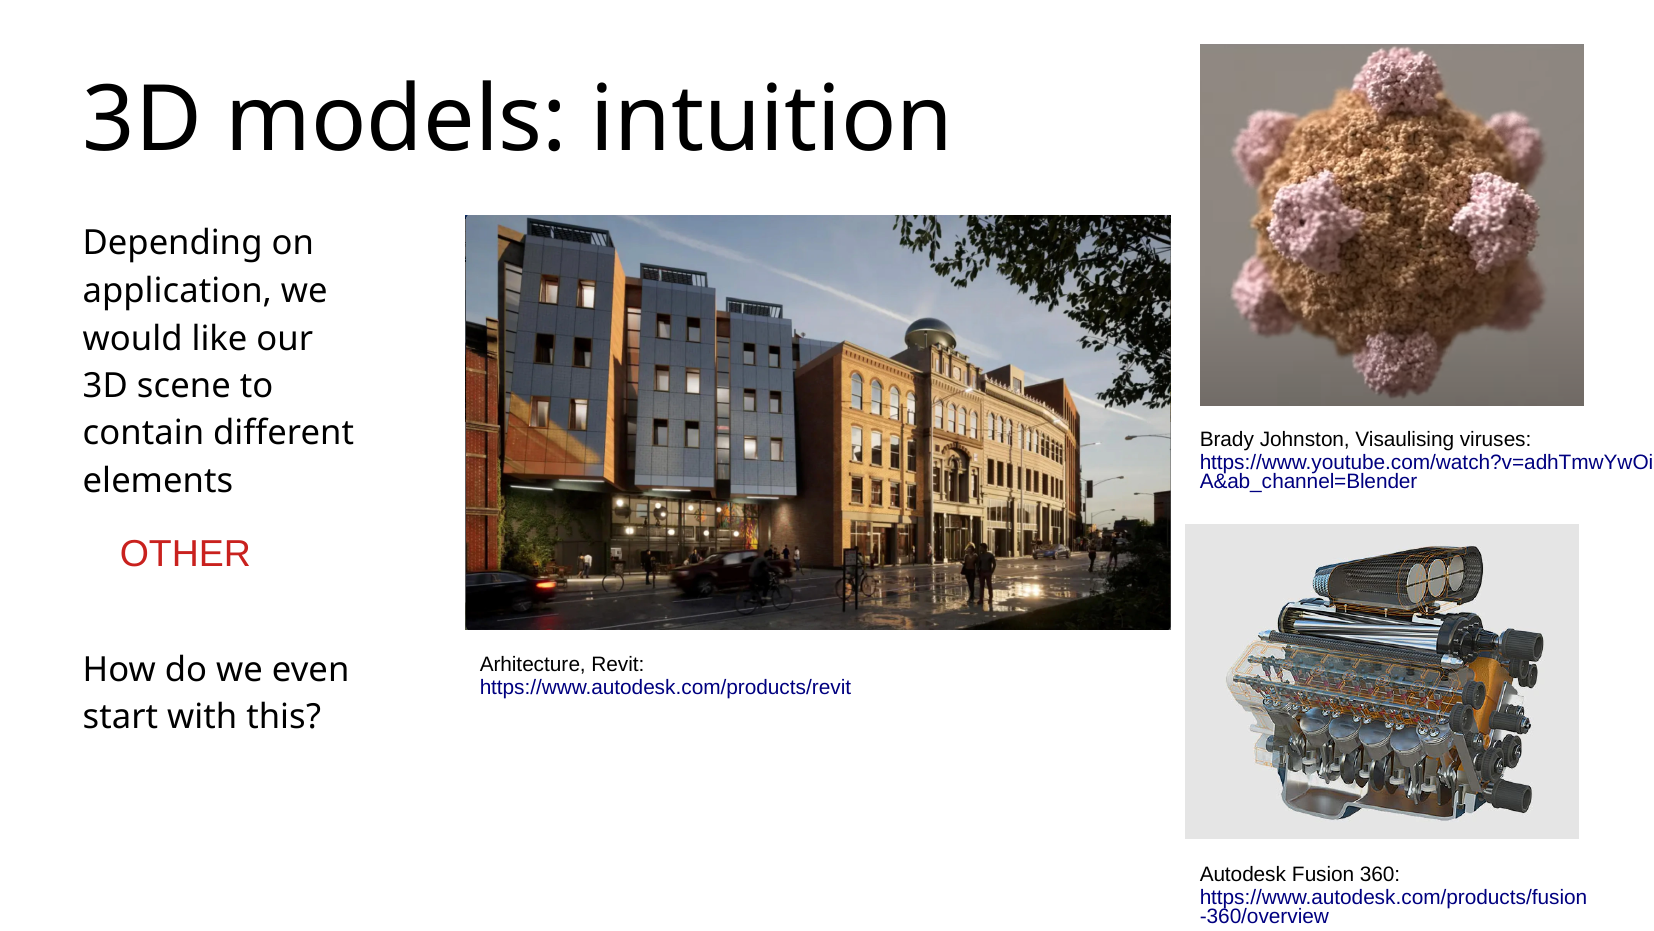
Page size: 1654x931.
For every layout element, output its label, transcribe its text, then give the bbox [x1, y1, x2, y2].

text_box Autodesk Fusion 360: https://www.autodesk.com/products/fusion-360/overview [1185, 855, 1606, 917]
picture [1200, 44, 1584, 406]
text_box OTHER [105, 525, 266, 582]
picture [465, 215, 1171, 631]
text_box Arhitecture, Revit: https://www.autodesk.com/products/revit [465, 645, 1036, 707]
picture [1185, 524, 1579, 839]
list Depending on application, we would like our 3D scene to contain different elements How do we even start with this? [82, 217, 361, 758]
title 3D models: intuition [82, 37, 1571, 193]
text_box Brady Johnston, Visaulising viruses: https://www.youtube.com/watch?v=adhTmwYwOiA&ab_channel=Blender [1185, 420, 1654, 482]
